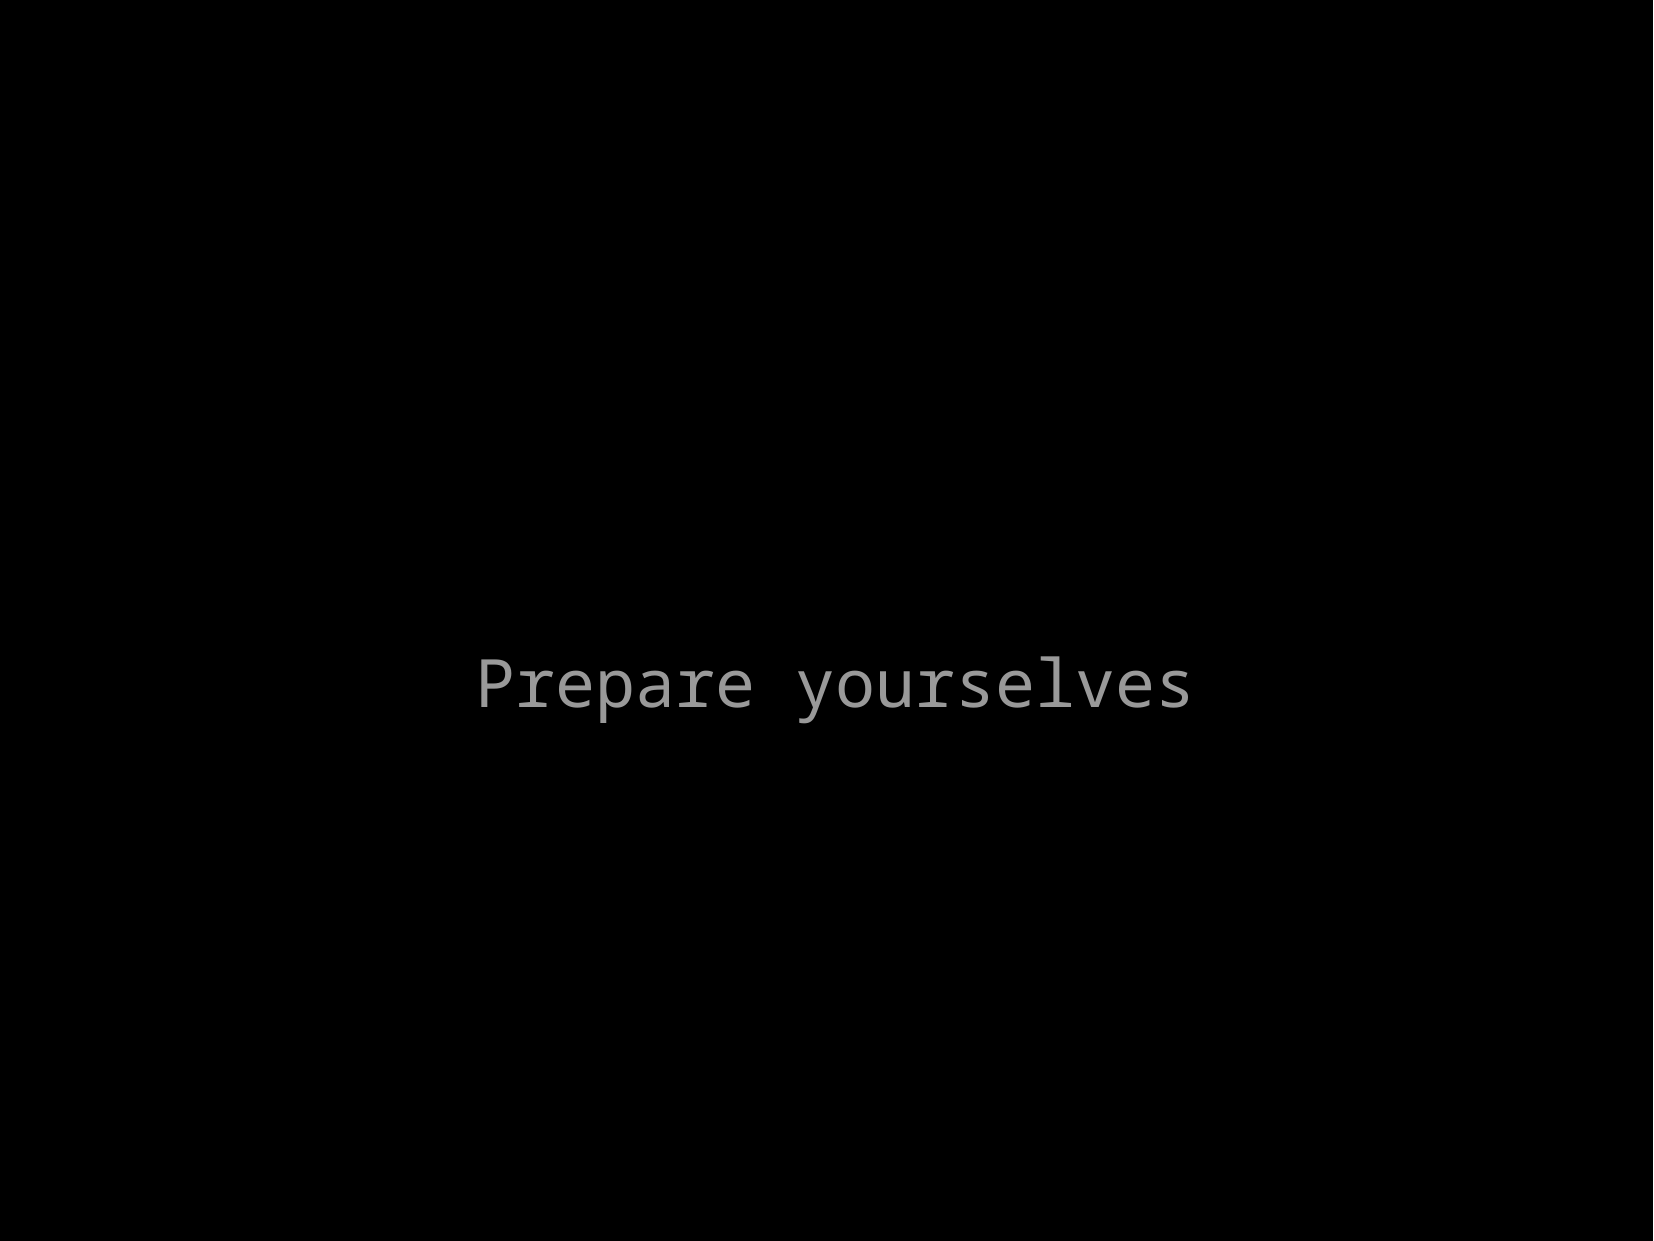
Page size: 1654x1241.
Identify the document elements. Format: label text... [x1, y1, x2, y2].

table_header [1600, 266, 1635, 1214]
table_header Prepare yourselves [71, 266, 1600, 1214]
